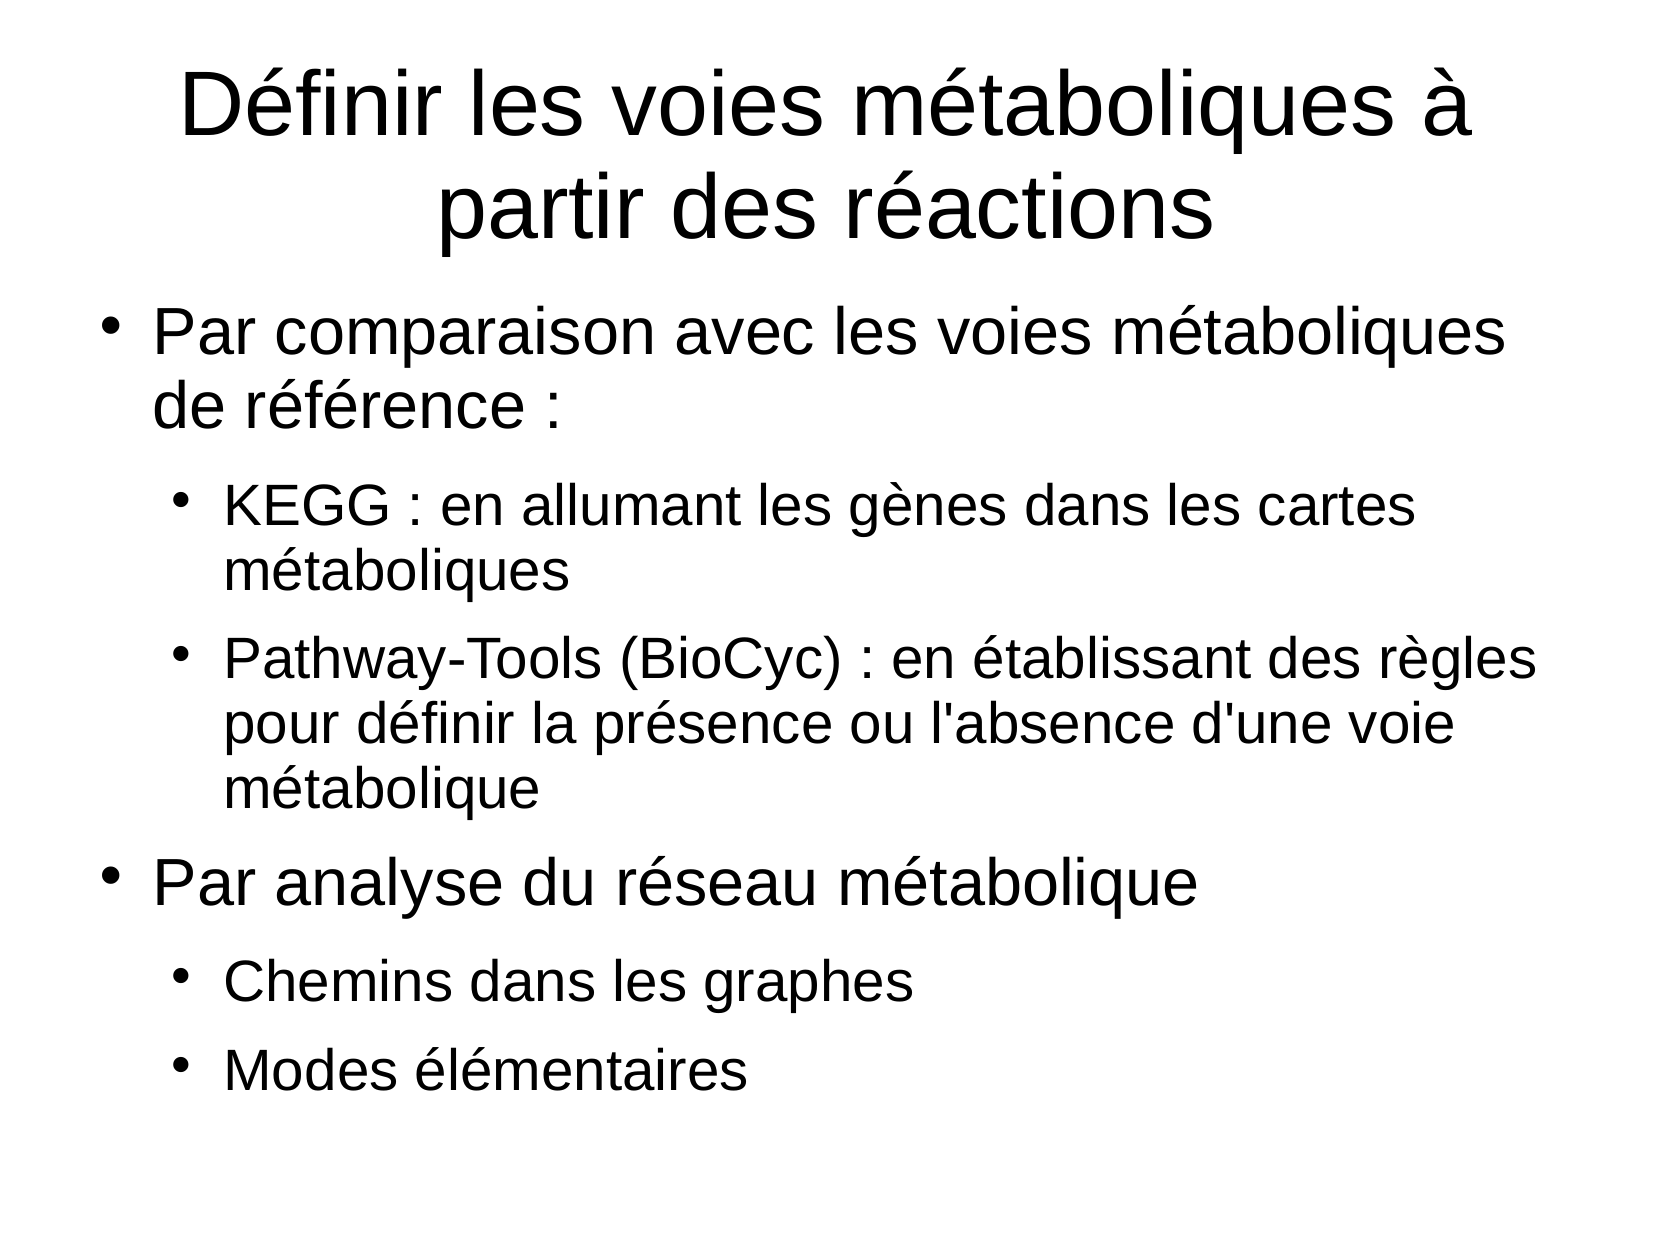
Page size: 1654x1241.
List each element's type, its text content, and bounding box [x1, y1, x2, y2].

list Par comparaison avec les voies métaboliques de référence : KEGG : en allumant les gènes dans les cartes métaboliques Pathway-Tools (BioCyc) : en établissant des règles pour définir la présence ou l'absence d'une voie métabolique Par analyse du réseau métabolique Chemins dans les graphes Modes élémentaires [82, 290, 1571, 1109]
title Définir les voies métaboliques à partir des réactions [82, 47, 1571, 259]
